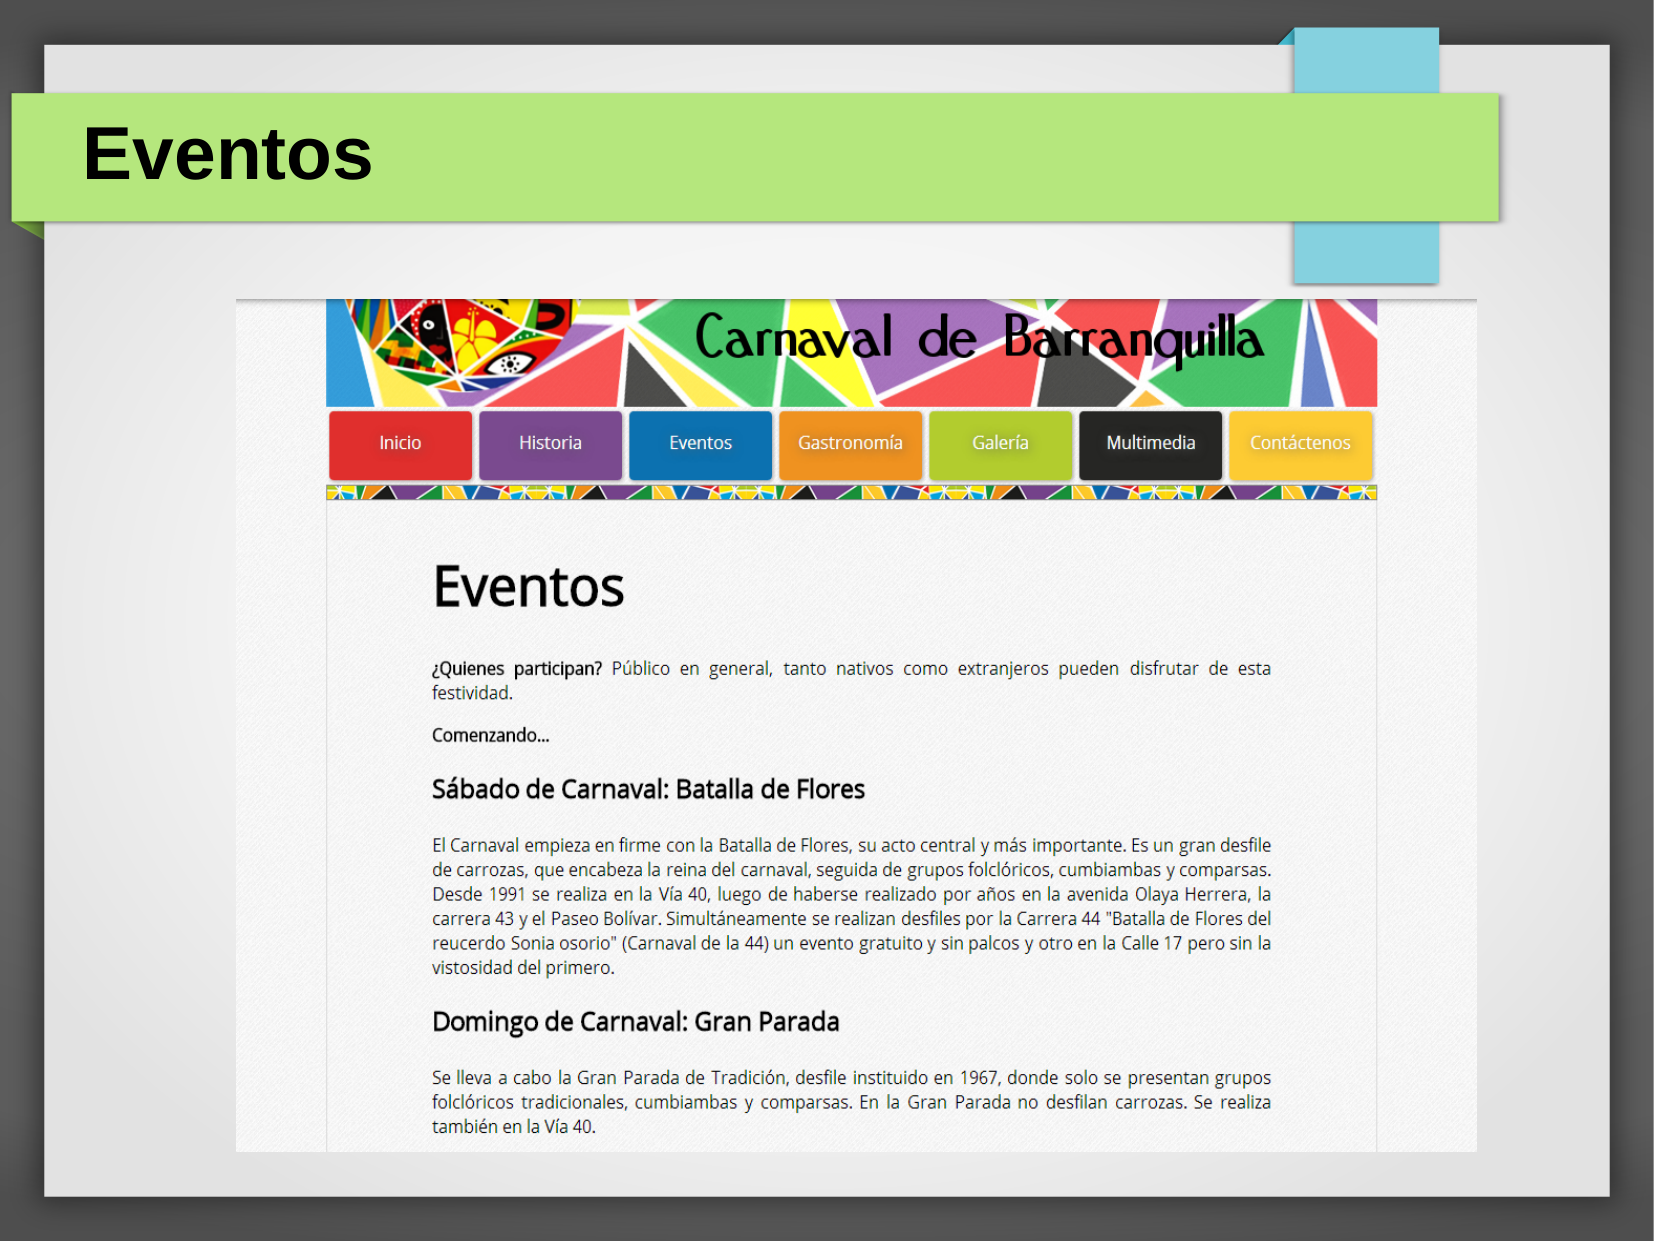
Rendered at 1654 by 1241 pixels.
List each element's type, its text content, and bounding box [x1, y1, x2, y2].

title Eventos [82, 94, 1264, 213]
picture [0, 0, 1654, 1241]
